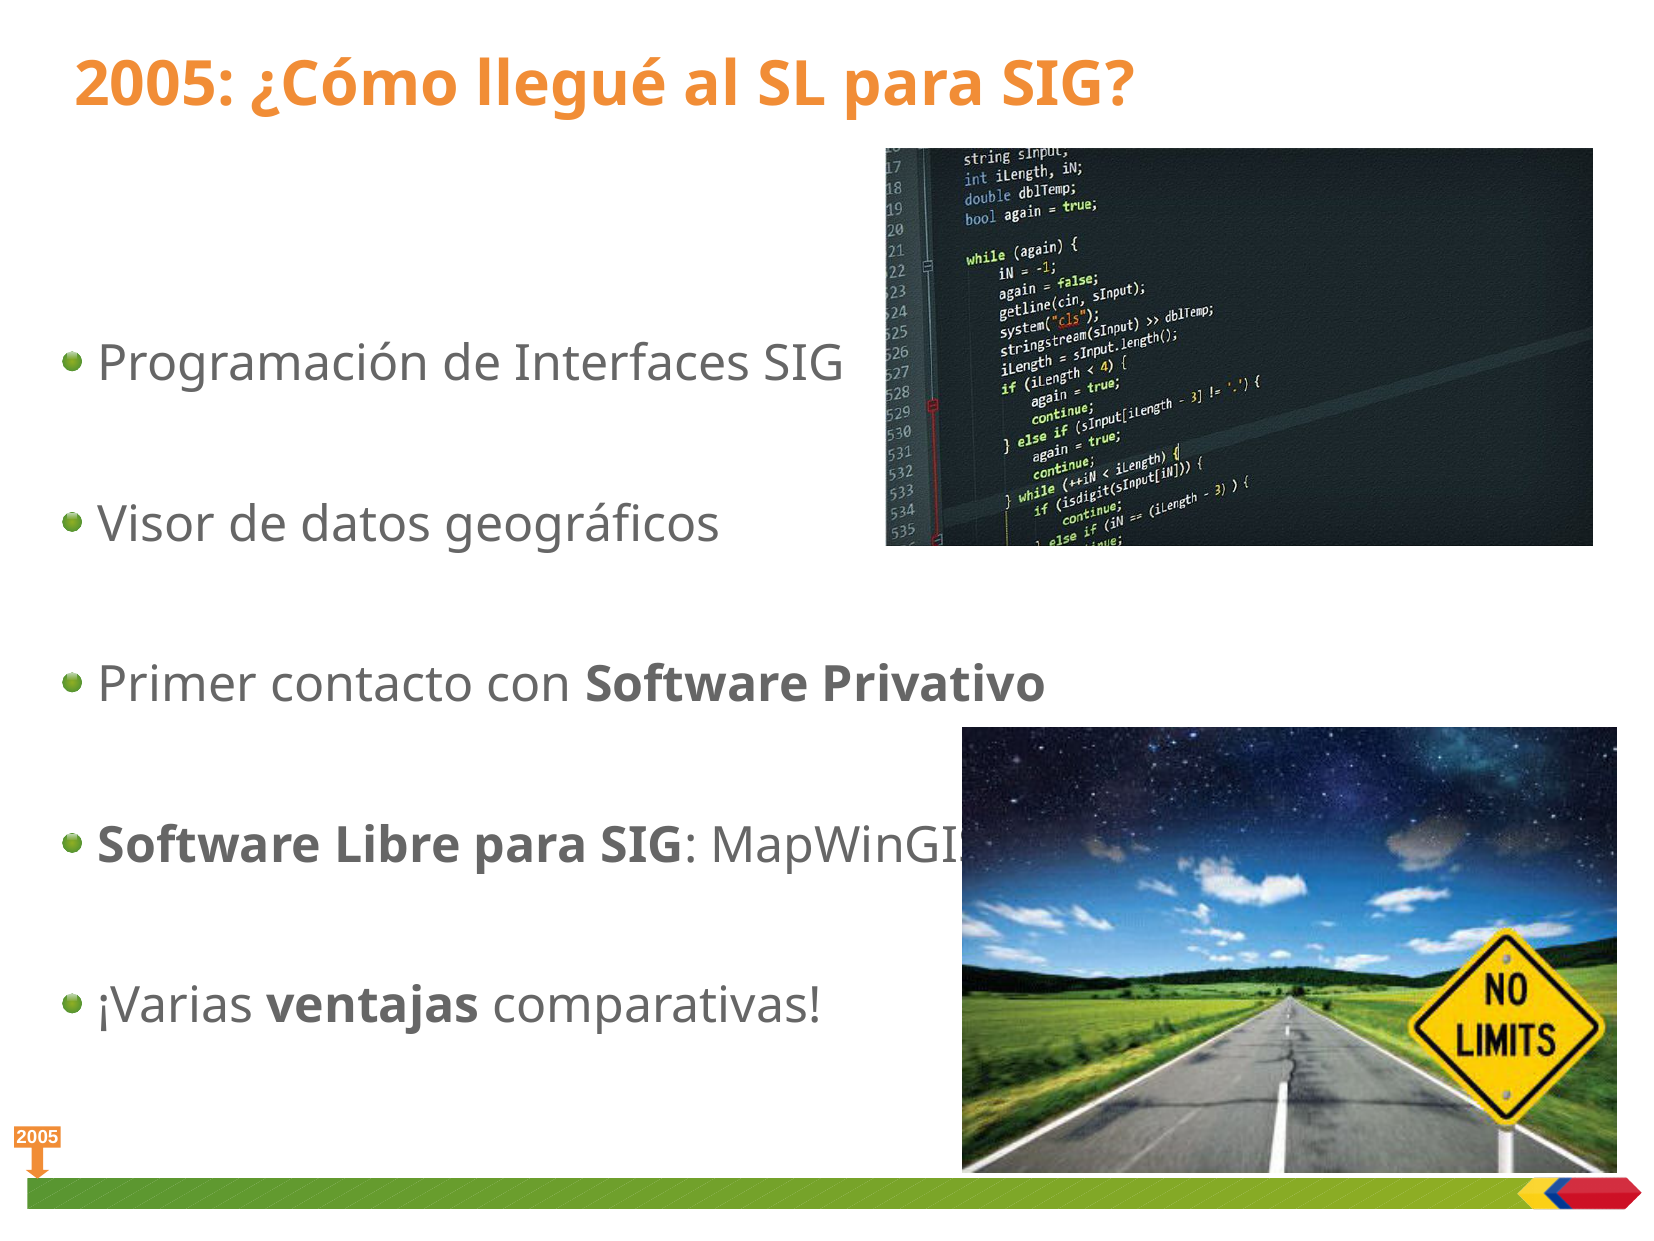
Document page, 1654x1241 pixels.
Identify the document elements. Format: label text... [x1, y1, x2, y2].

picture [885, 148, 1593, 546]
text_box 2005 [14, 1126, 61, 1179]
title 2005: ¿Cómo llegué al SL para SIG? [74, 45, 1583, 118]
picture [962, 727, 1642, 1241]
text_box Programación de Interfaces SIG Visor de datos geográficos Primer contacto con Software Privativo Software Libre para SIG: MapWinGIS ¡Varias ventajas comparativas! [46, 159, 1605, 996]
text_box [27, 1178, 1532, 1209]
